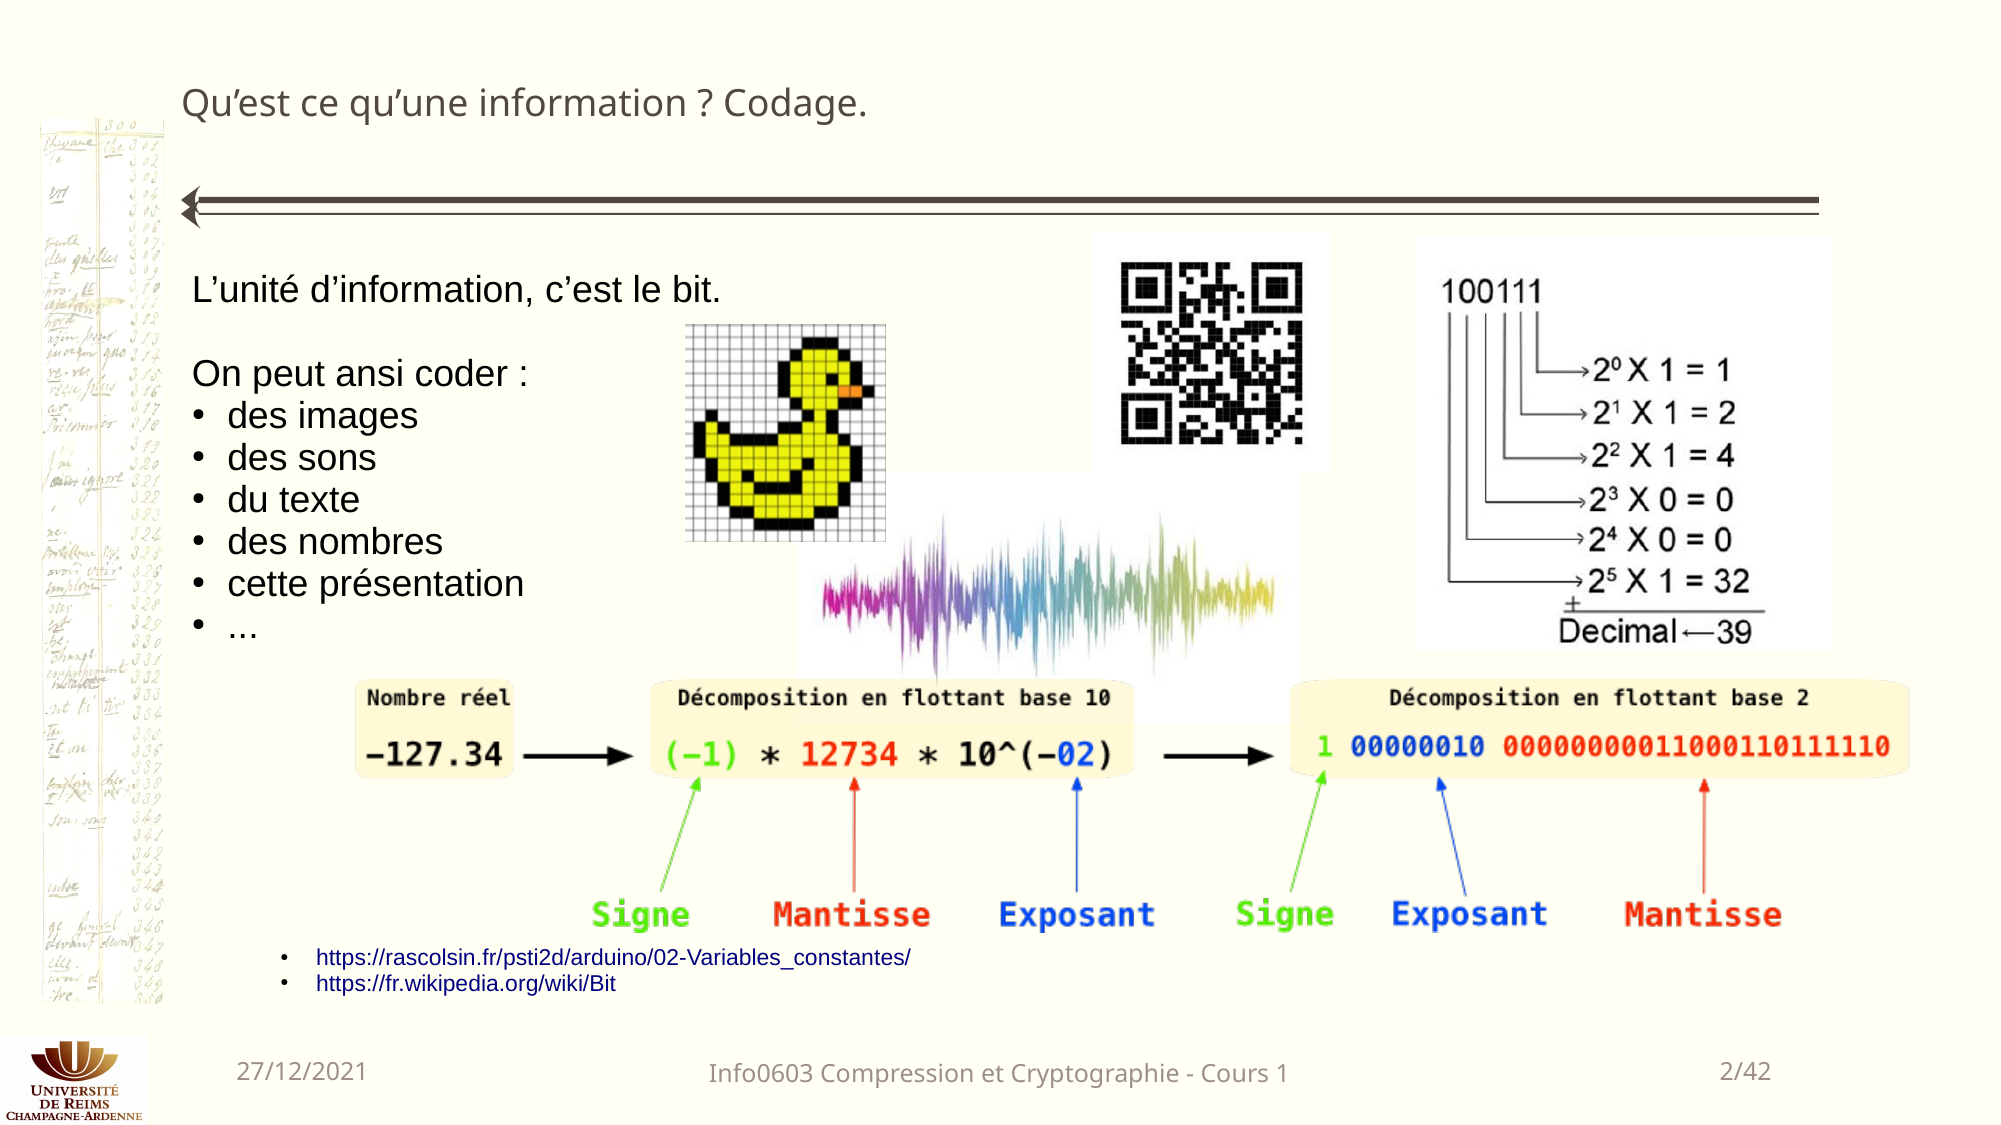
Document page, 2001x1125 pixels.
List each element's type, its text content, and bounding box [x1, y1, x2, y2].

picture [0, 1035, 148, 1125]
picture [1417, 236, 1831, 650]
title Qu’est ce qu’une information ? Codage. [180, 12, 1819, 193]
text_box L’unité d’information, c’est le bit. On peut ansi coder : des images des sons du texte des nombres cette présentation ... [177, 236, 857, 680]
text_box https://rascolsin.fr/psti2d/arduino/02-Variables_constantes/ https://fr.wikipedia.org/wiki/Bit [265, 937, 927, 1029]
picture [354, 233, 1911, 933]
picture [40, 118, 164, 1004]
